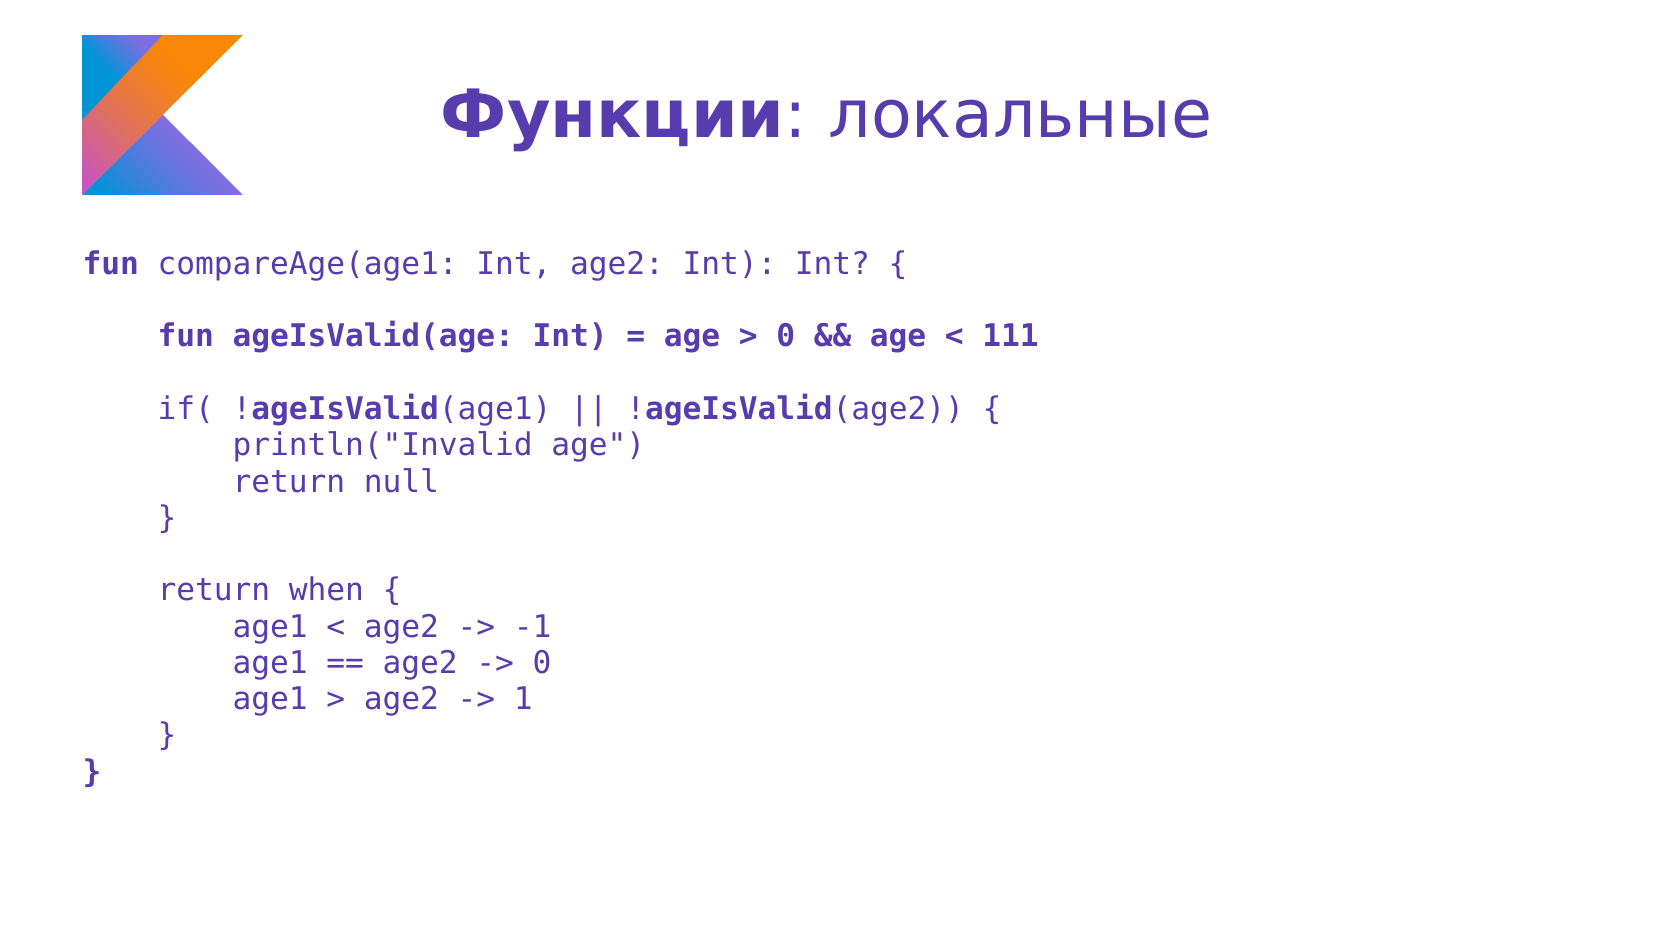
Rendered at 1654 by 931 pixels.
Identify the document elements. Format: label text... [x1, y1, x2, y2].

title Функции: локальные [243, 37, 1571, 193]
picture [82, 35, 243, 195]
subtitle fun compareAge(age1: Int, age2: Int): Int? { fun ageIsValid(age: Int) = age > 0 && age < 111 if( !ageIsValid(age1) || !ageIsValid(age2)) { println("Invalid age") return null } return when { age1 < age2 -> -1 age1 == age2 -> 0 age1 > age2 -> 1 } } [82, 227, 1571, 844]
